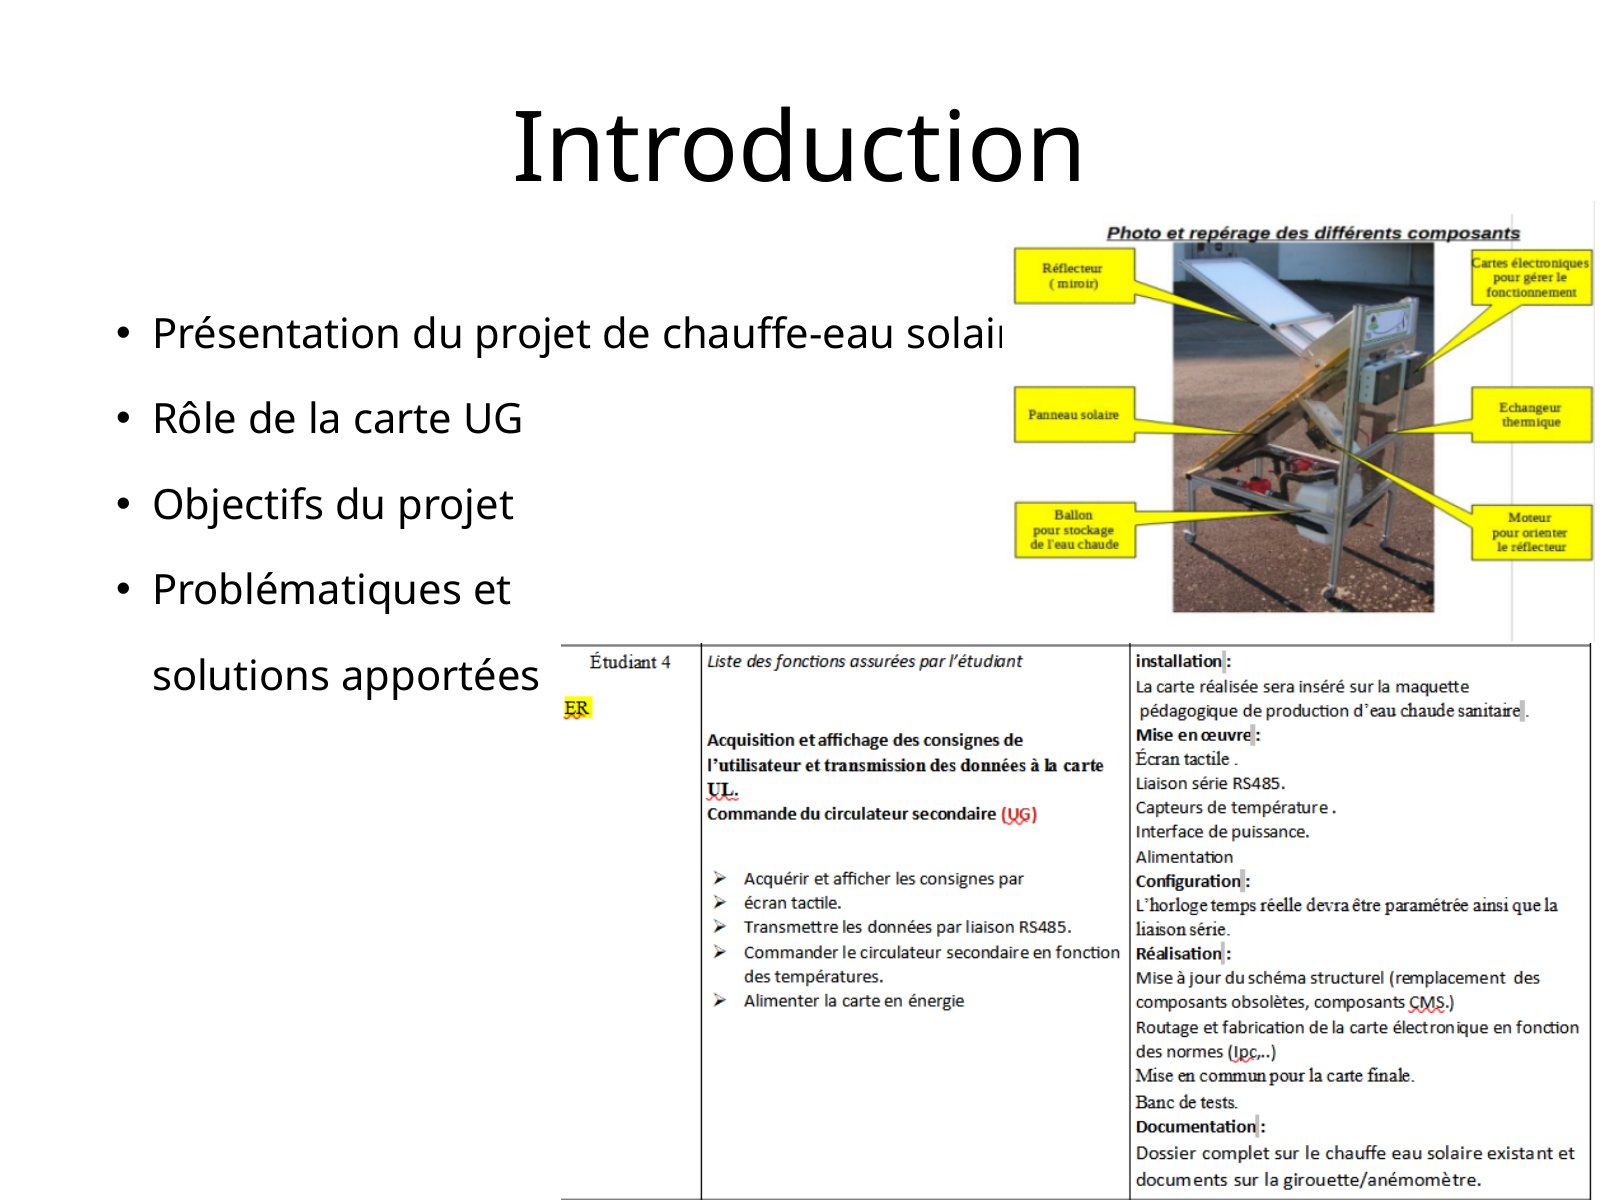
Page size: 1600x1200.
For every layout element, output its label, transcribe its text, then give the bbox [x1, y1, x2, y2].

text_box Présentation du projet de chauffe-eau solaire Rôle de la carte UG Objectifs du projet Problématiques et solutions apportées [79, 271, 1002, 1072]
text_box Introduction [80, 36, 1520, 248]
picture [561, 201, 1595, 1200]
